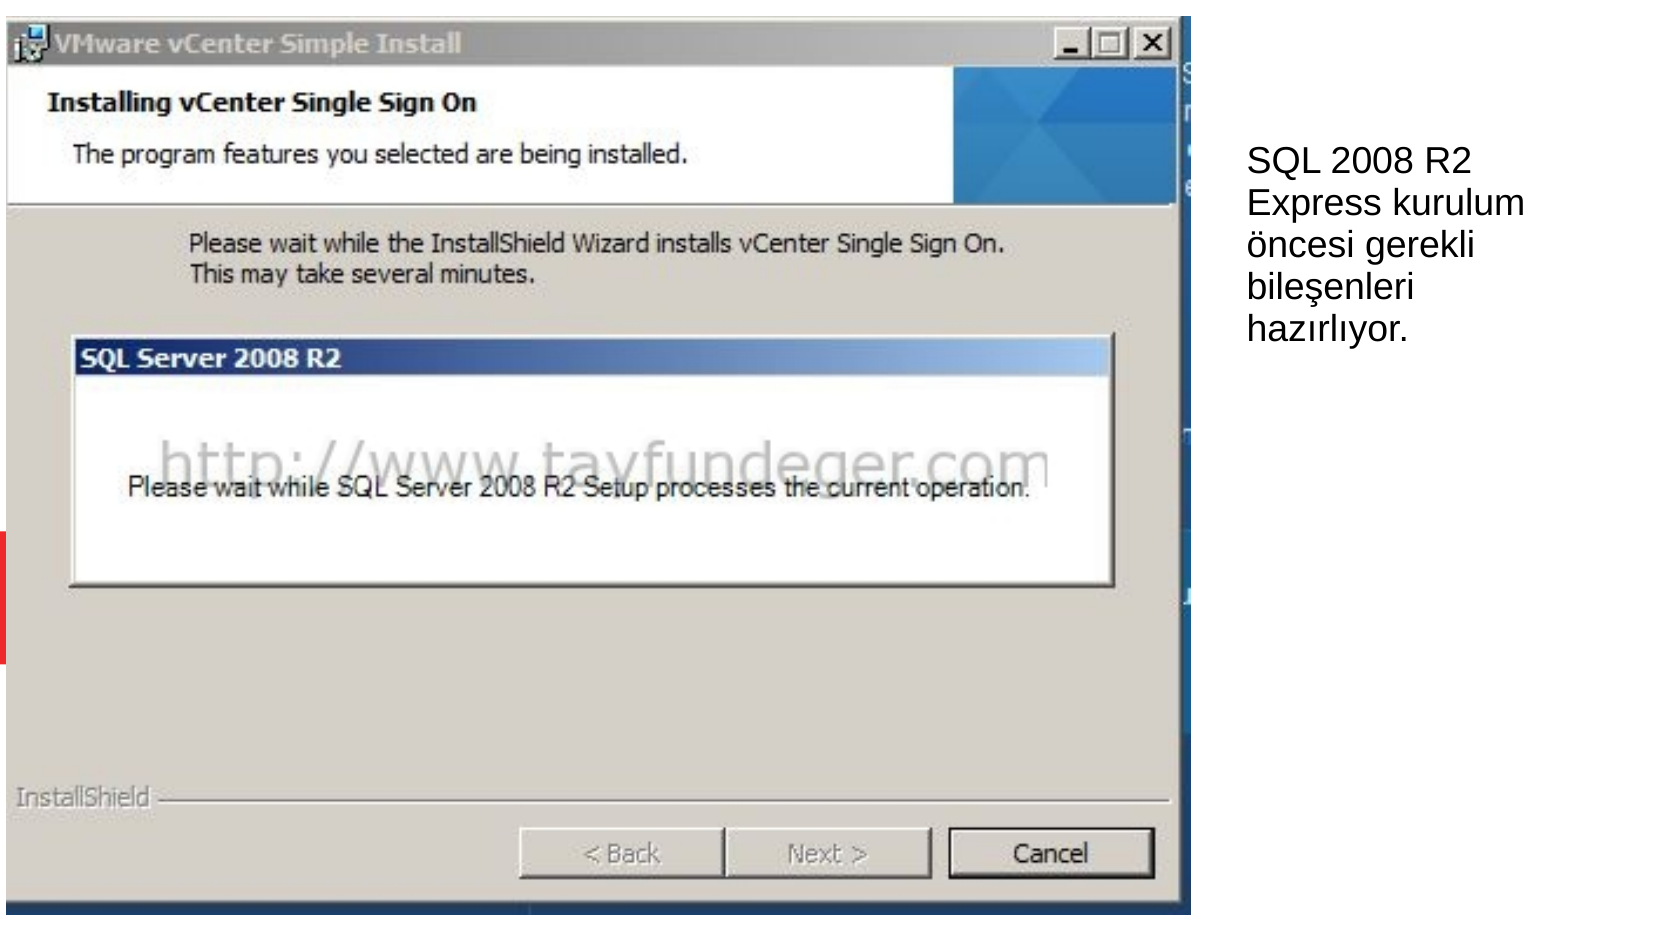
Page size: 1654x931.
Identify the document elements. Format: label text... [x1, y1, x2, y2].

picture [6, 16, 1191, 916]
text_box SQL 2008 R2 Express kurulum öncesi gerekli bileşenleri hazırlıyor. [1231, 131, 1591, 646]
